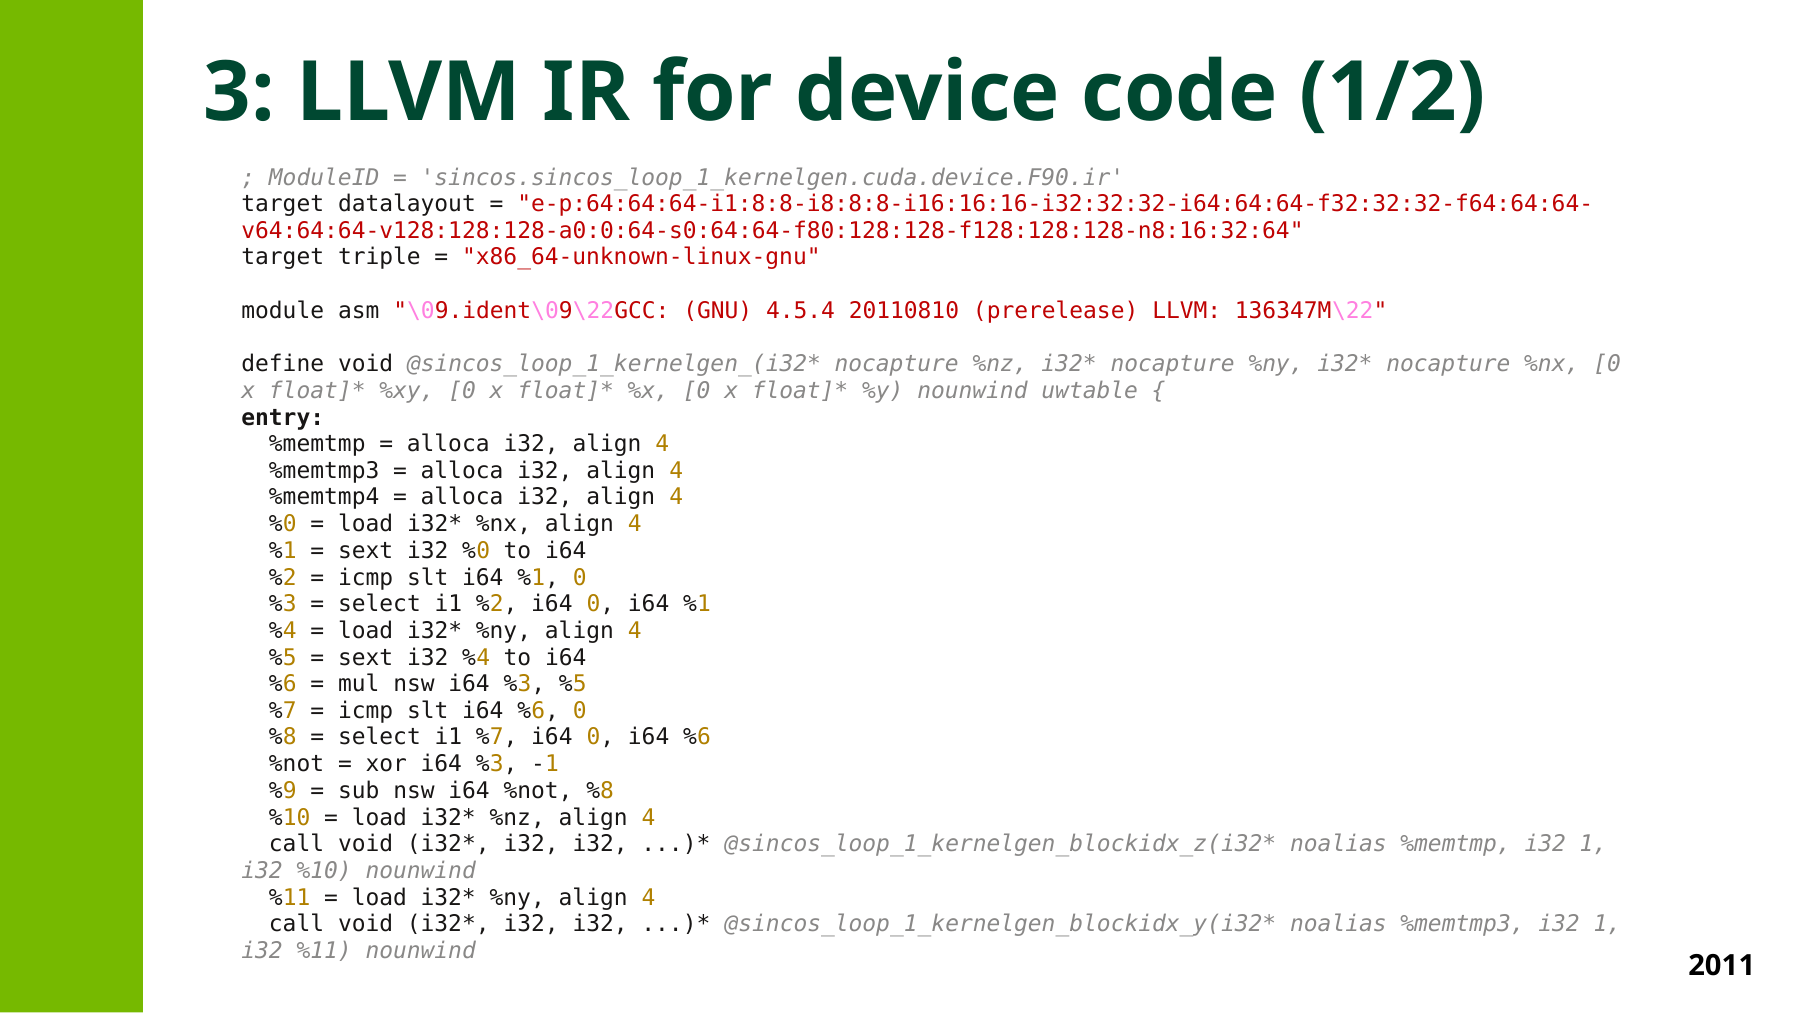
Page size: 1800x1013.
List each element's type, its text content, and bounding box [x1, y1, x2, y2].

title 3: LLVM IR for device code (1/2) [188, 40, 1733, 211]
chart [240, 163, 1623, 1013]
